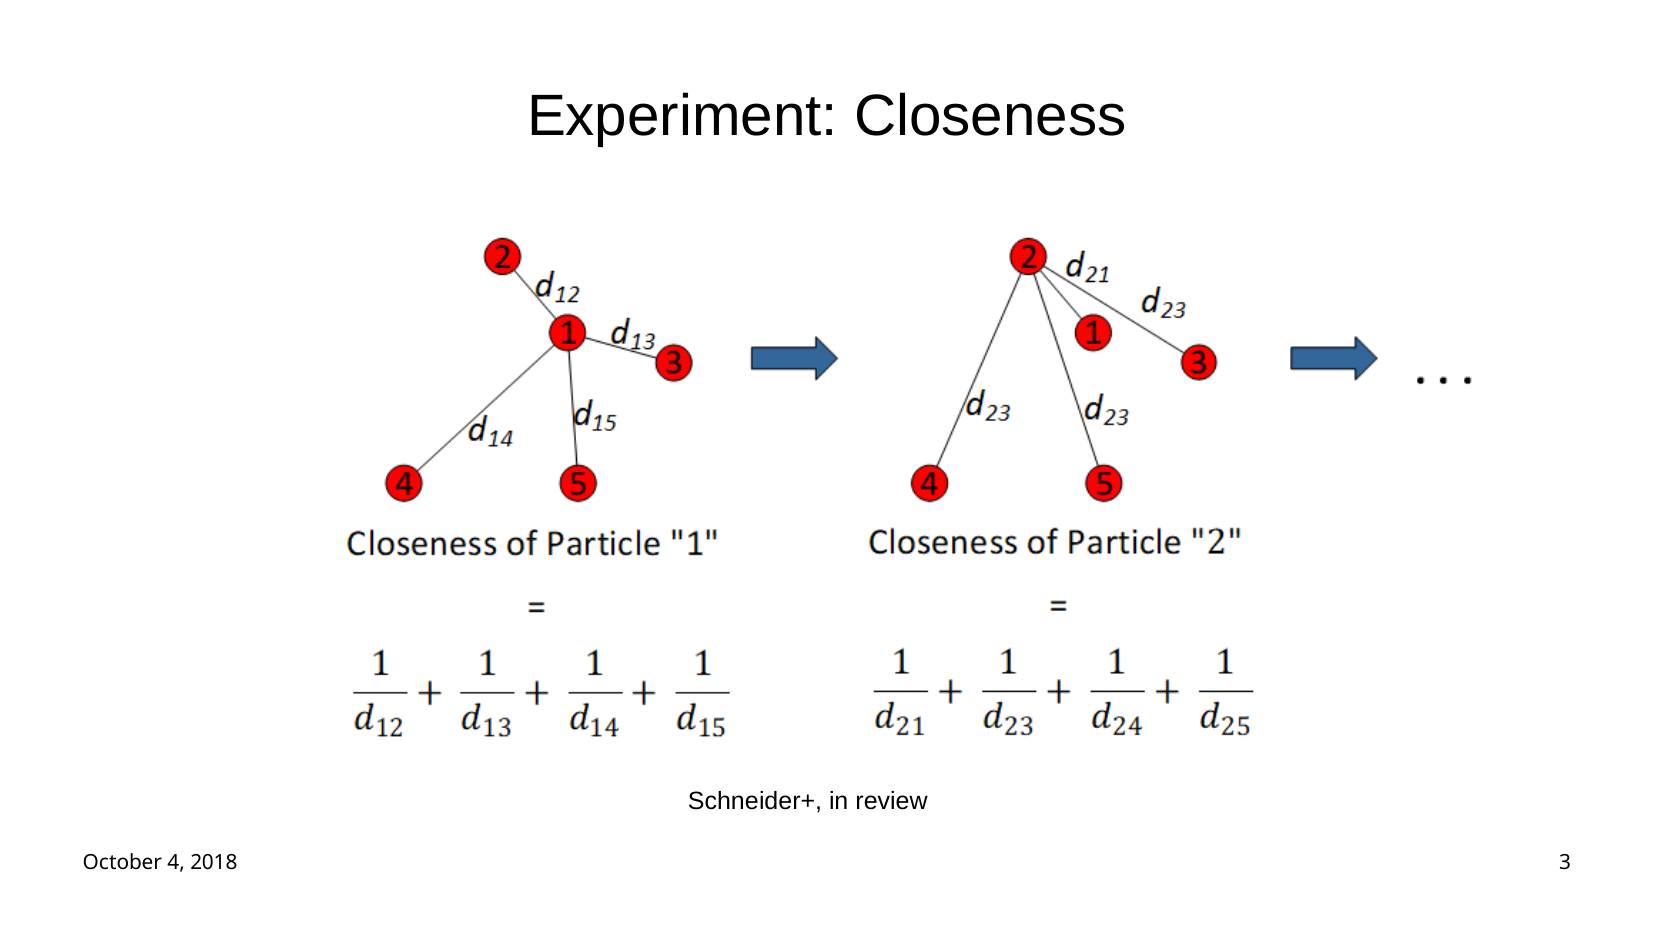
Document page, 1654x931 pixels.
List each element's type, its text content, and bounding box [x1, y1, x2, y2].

title Experiment: Closeness [83, 37, 1572, 193]
picture [295, 221, 1503, 758]
text_box Schneider+, in review [673, 779, 951, 827]
